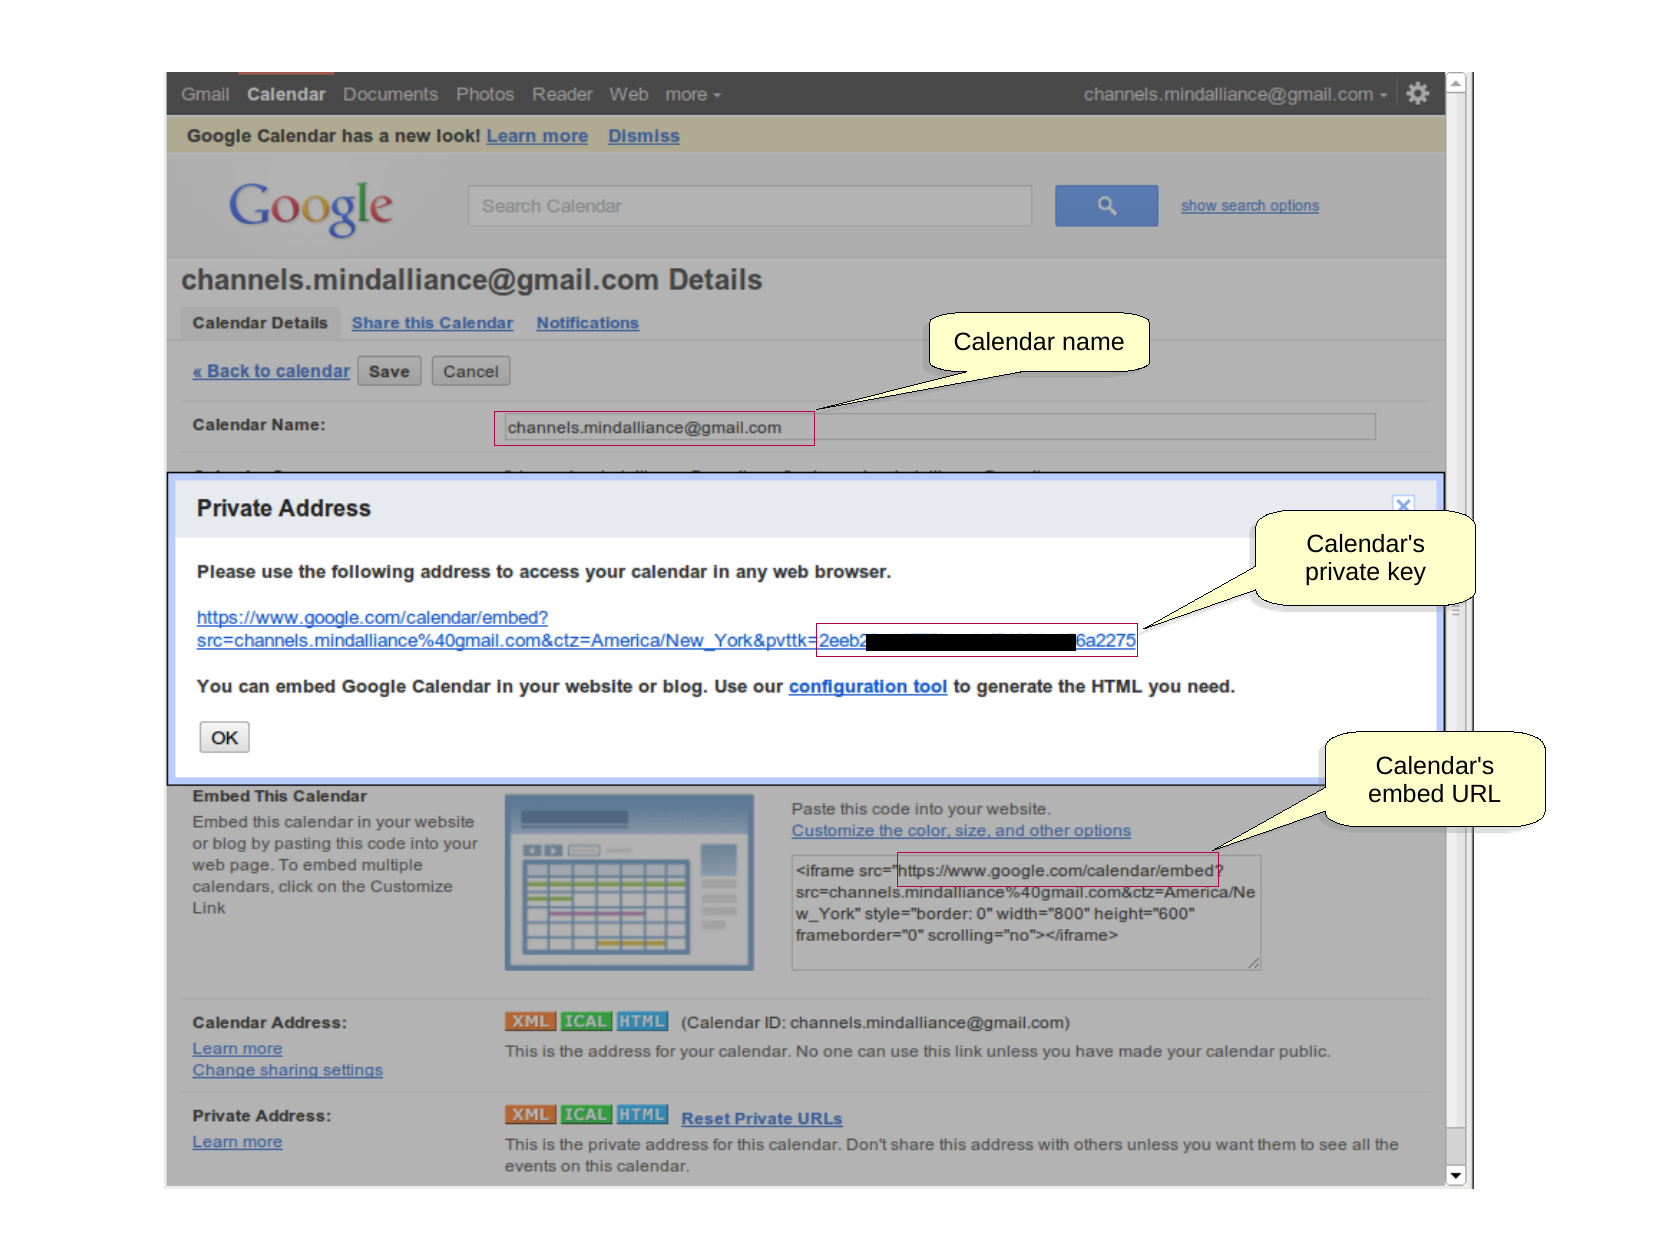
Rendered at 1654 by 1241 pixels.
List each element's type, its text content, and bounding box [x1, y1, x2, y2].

text_box Calendar's embed URL [1212, 731, 1546, 851]
text_box [866, 634, 1076, 651]
text_box Calendar's private key [1143, 510, 1476, 629]
picture [164, 72, 1474, 1190]
text_box Calendar name [816, 312, 1150, 410]
